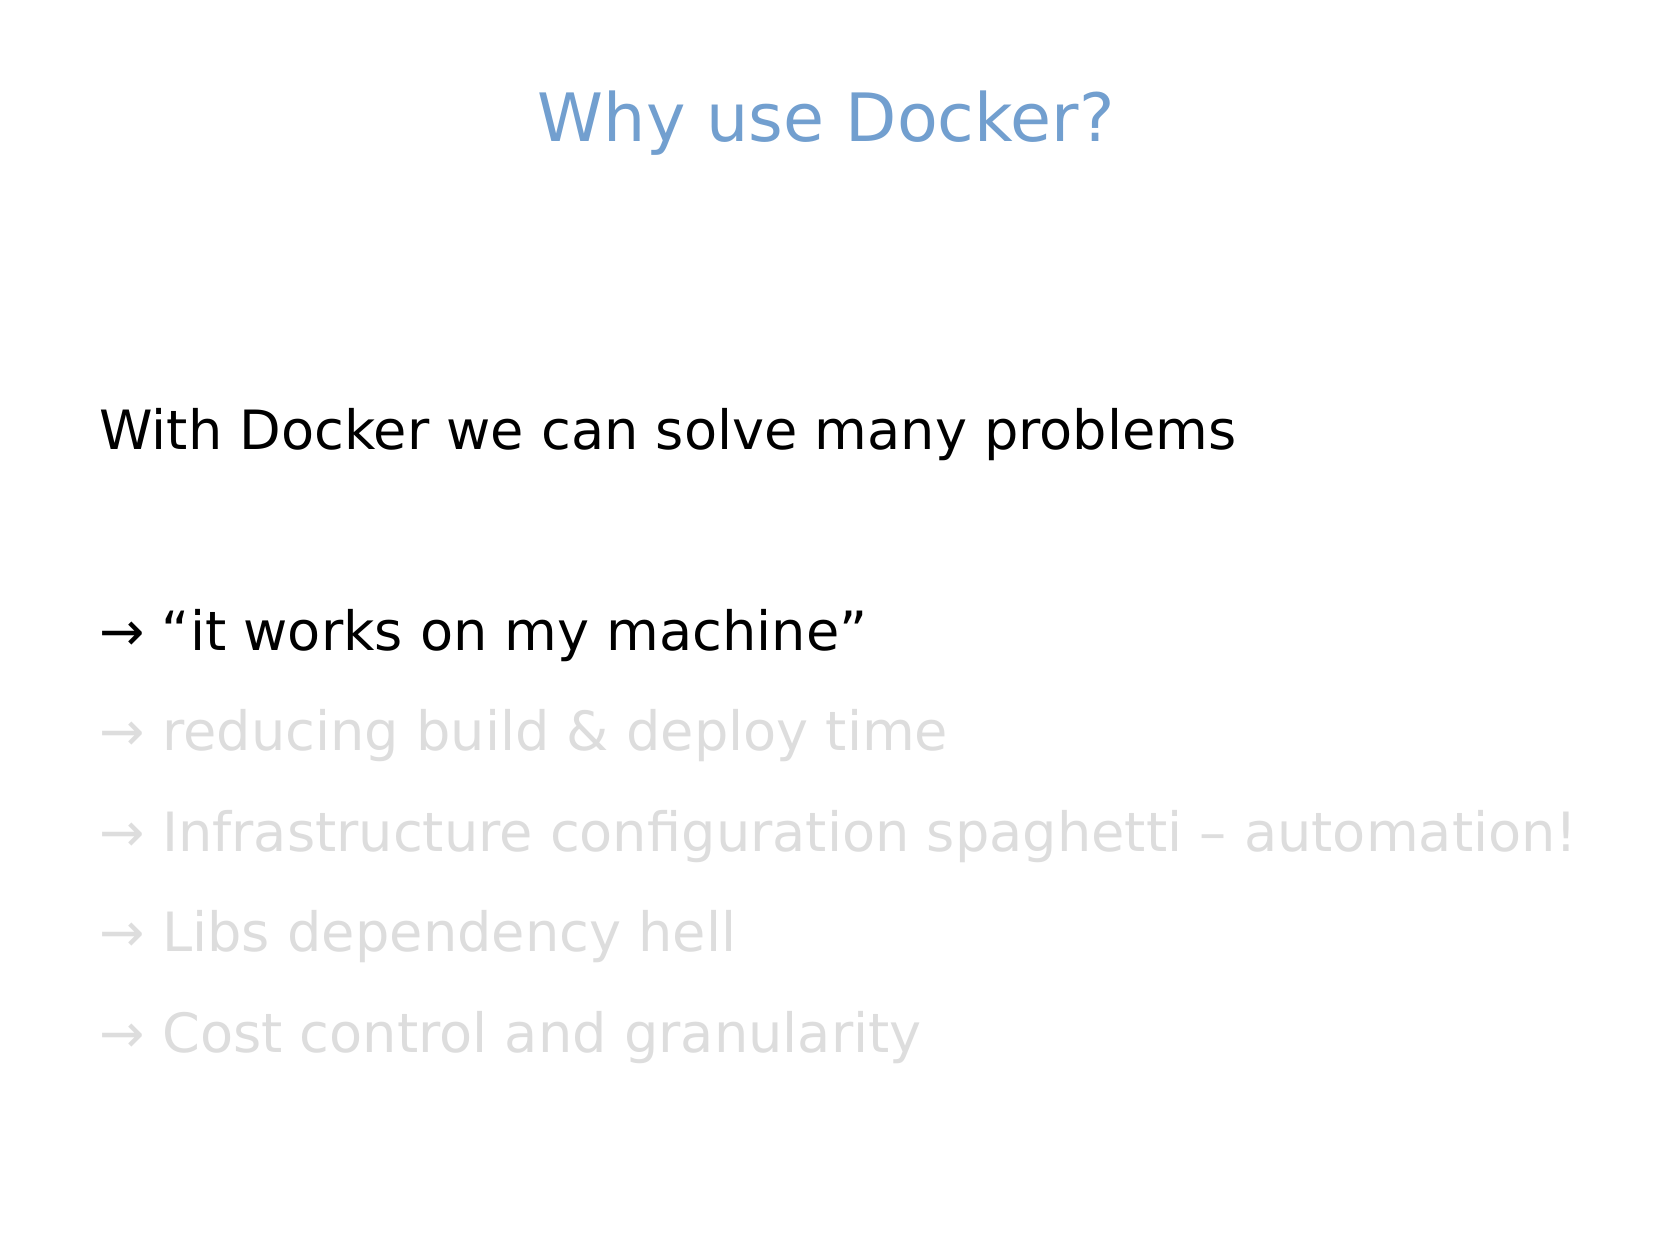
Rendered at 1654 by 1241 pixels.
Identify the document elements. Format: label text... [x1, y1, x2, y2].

text_box Why use Docker? [523, 72, 1131, 166]
text_box With Docker we can solve many problems → “it works on my machine” → reducing build & deploy time → Infrastructure configuration spaghetti – automation! → Libs dependency hell → Cost control and granularity [84, 360, 1595, 1041]
